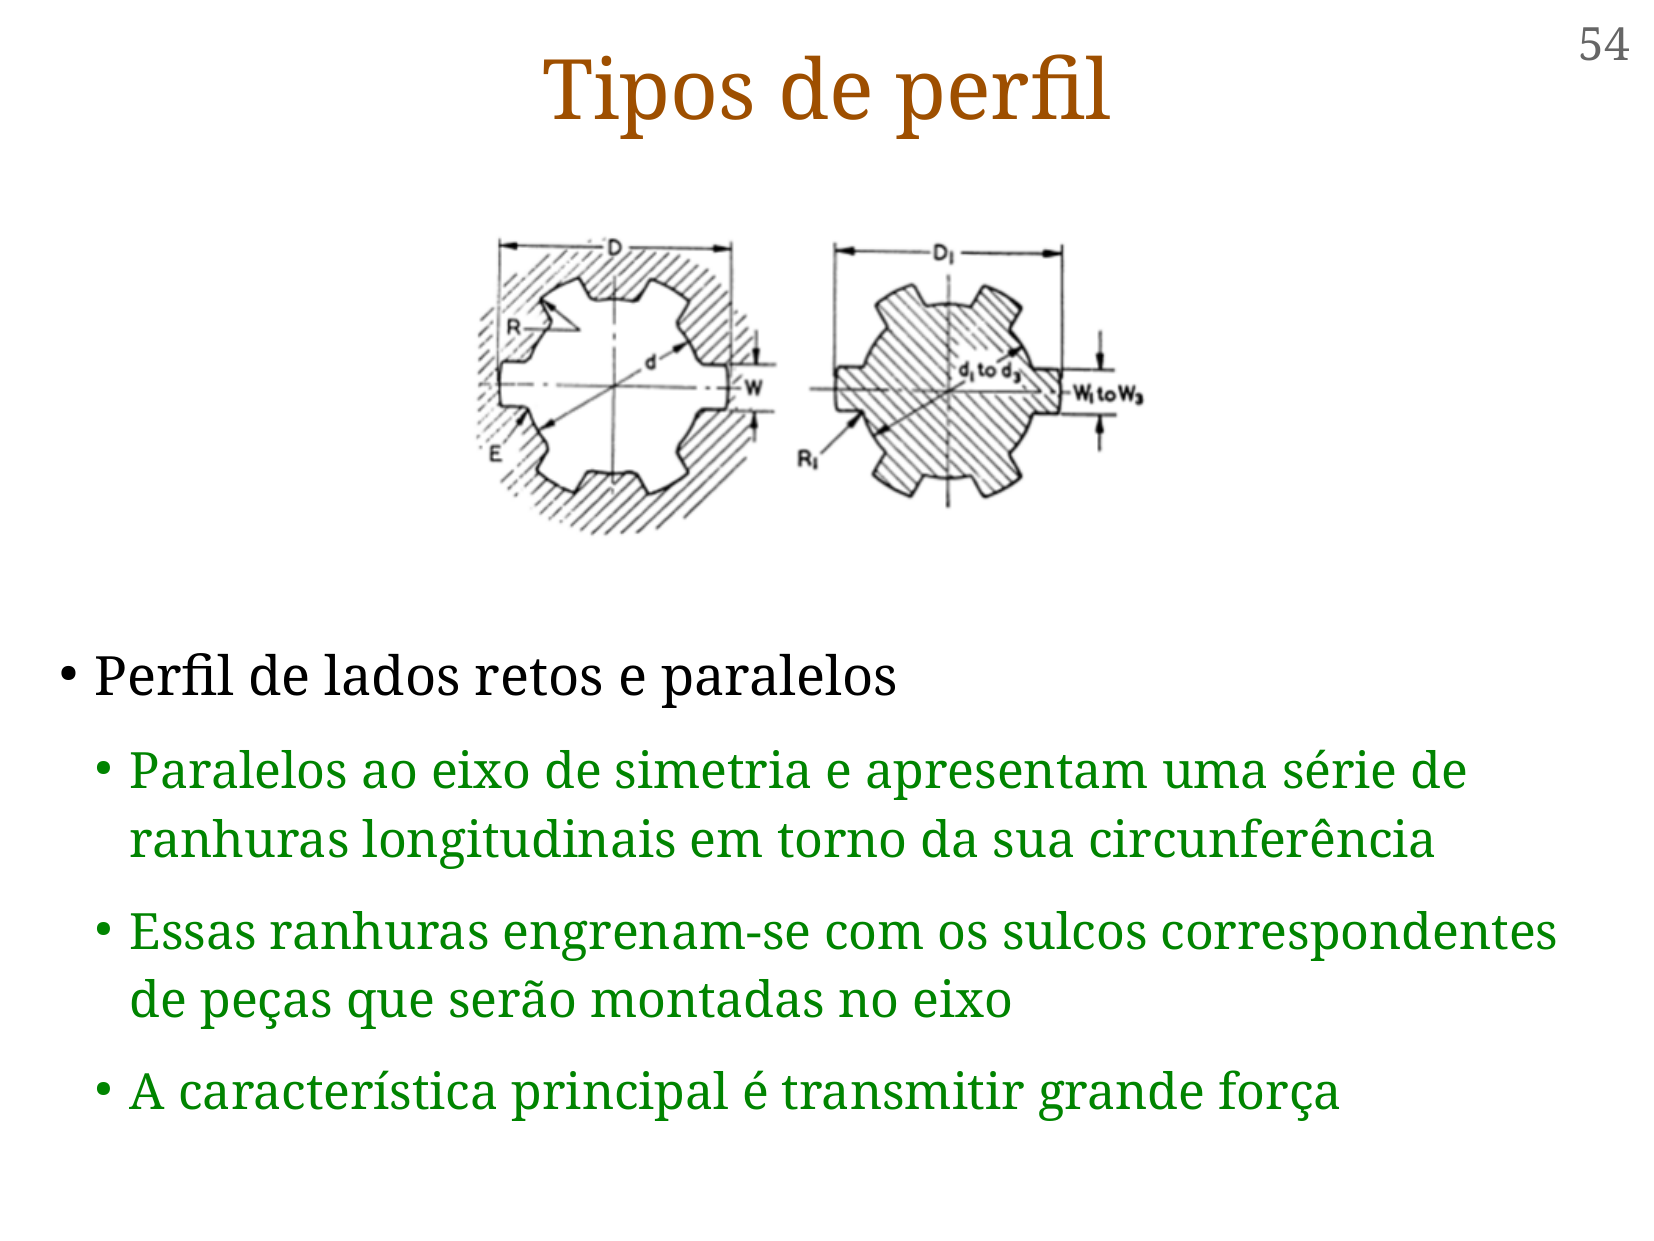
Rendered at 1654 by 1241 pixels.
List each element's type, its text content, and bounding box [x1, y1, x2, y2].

title Tipos de perfil [59, 29, 1595, 148]
list Perfil de lados retos e paralelos Paralelos ao eixo de simetria e apresentam uma série de ranhuras longitudinais em torno da sua circunferência Essas ranhuras engrenam-se com os sulcos correspondentes de peças que serão montadas no eixo A característica principal é transmitir grande força [59, 637, 1595, 1211]
picture [436, 204, 1217, 567]
